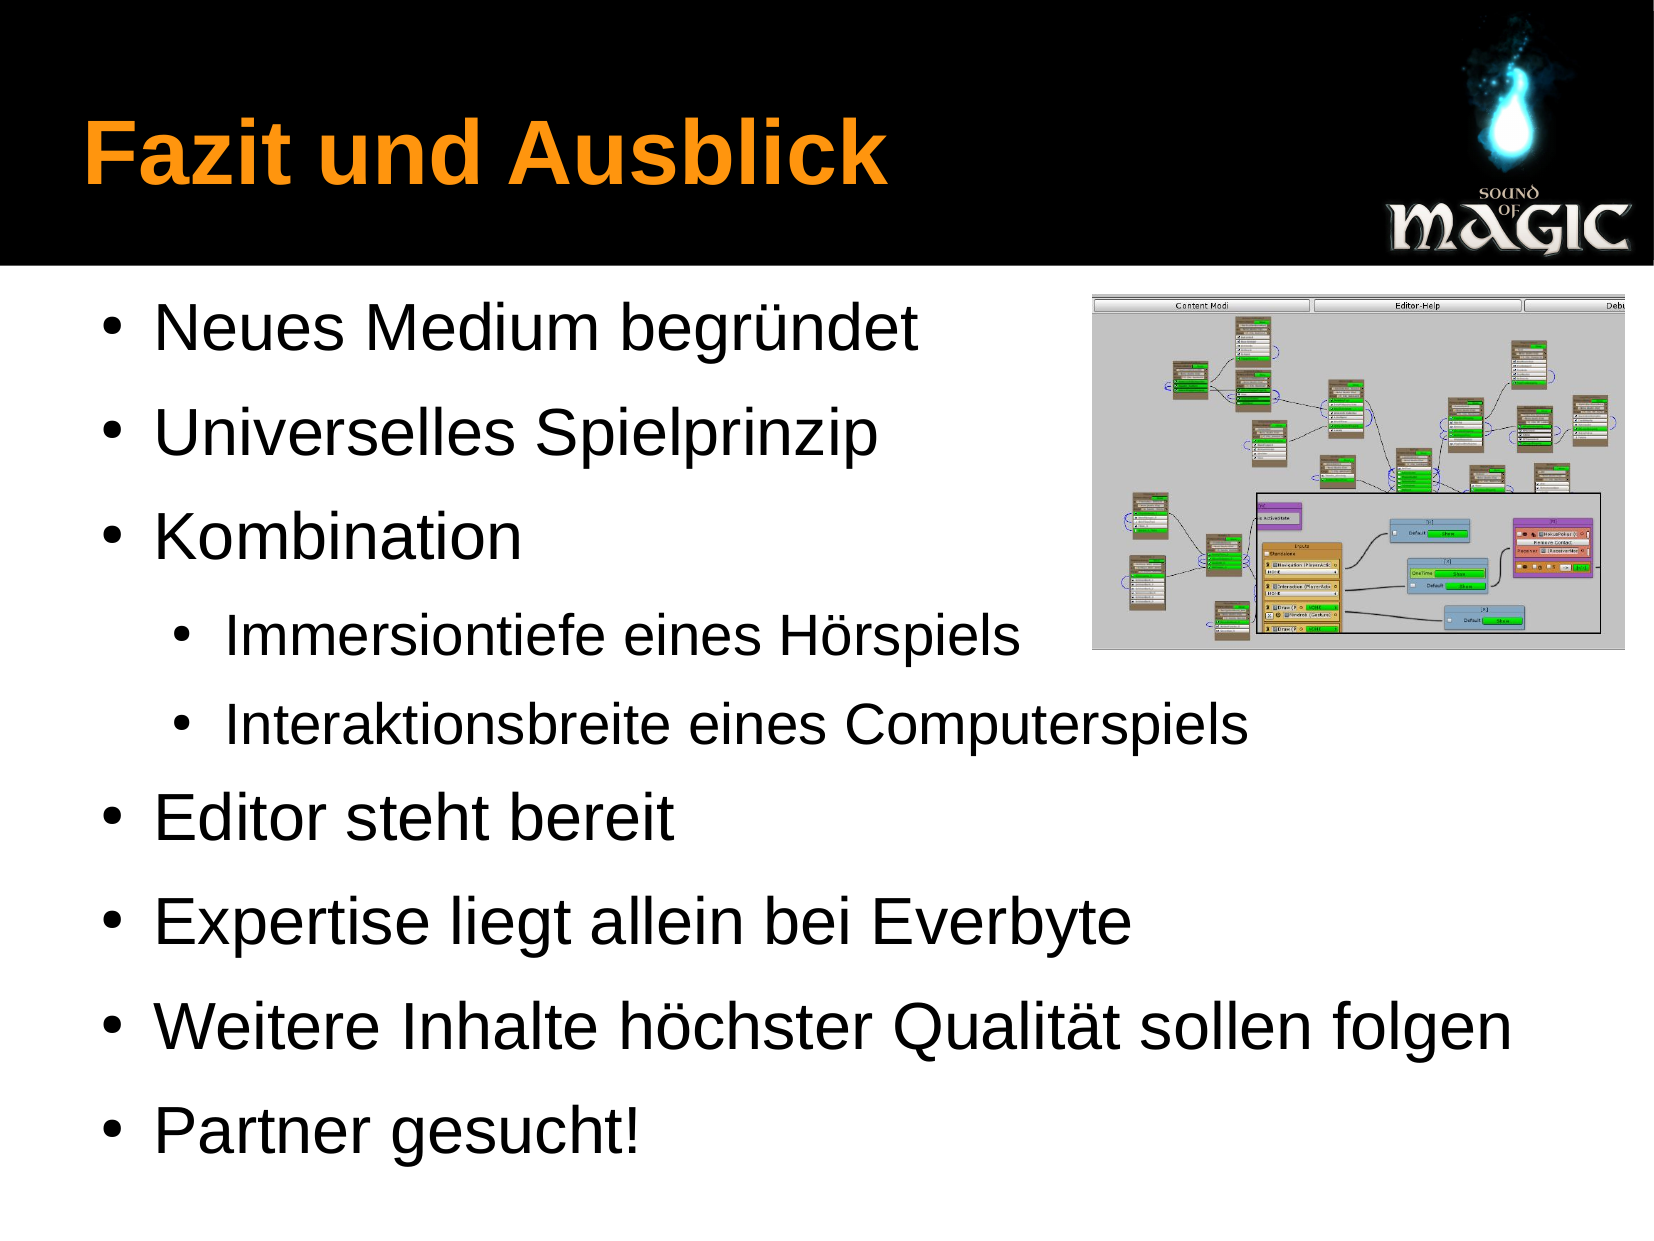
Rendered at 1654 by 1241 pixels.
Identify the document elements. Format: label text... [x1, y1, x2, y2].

list Neues Medium begründet Universelles Spielprinzip Kombination Immersiontiefe eines Hörspiels Interaktionsbreite eines Computerspiels Editor steht bereit Expertise liegt allein bei Everbyte Weitere Inhalte höchster Qualität sollen folgen Partner gesucht! [82, 290, 1571, 1168]
title Fazit und Ausblick [82, 49, 1571, 257]
picture [1364, 11, 1654, 260]
picture [1092, 294, 1625, 650]
